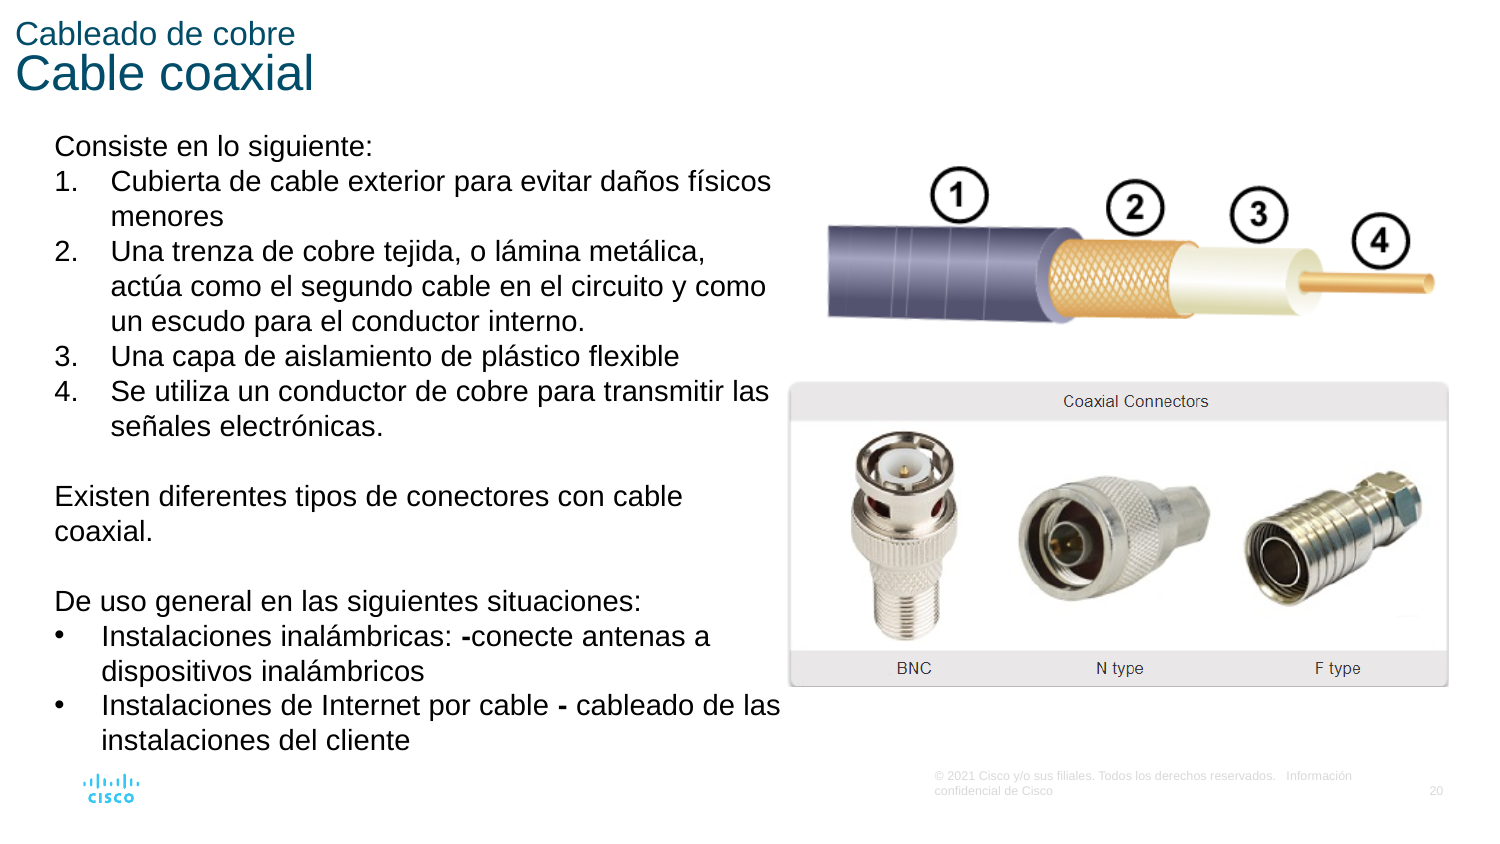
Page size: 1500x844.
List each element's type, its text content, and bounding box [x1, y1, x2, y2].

text_box Consiste en lo siguiente: Cubierta de cable exterior para evitar daños físicos menores Una trenza de cobre tejida, o lámina metálica, actúa como el segundo cable en el circuito y como un escudo para el conductor interno. Una capa de aislamiento de plástico flexible Se utiliza un conductor de cobre para transmitir las señales electrónicas. Existen diferentes tipos de conectores con cable coaxial. De uso general en las siguientes situaciones: Instalaciones inalámbricas: -conecte antenas a dispositivos inalámbricos Instalaciones de Internet por cable - cableado de las instalaciones del cliente [39, 120, 801, 765]
picture [819, 143, 1449, 337]
picture [787, 381, 1449, 687]
title Cableado de cobre Cable coaxial [0, 0, 1369, 121]
